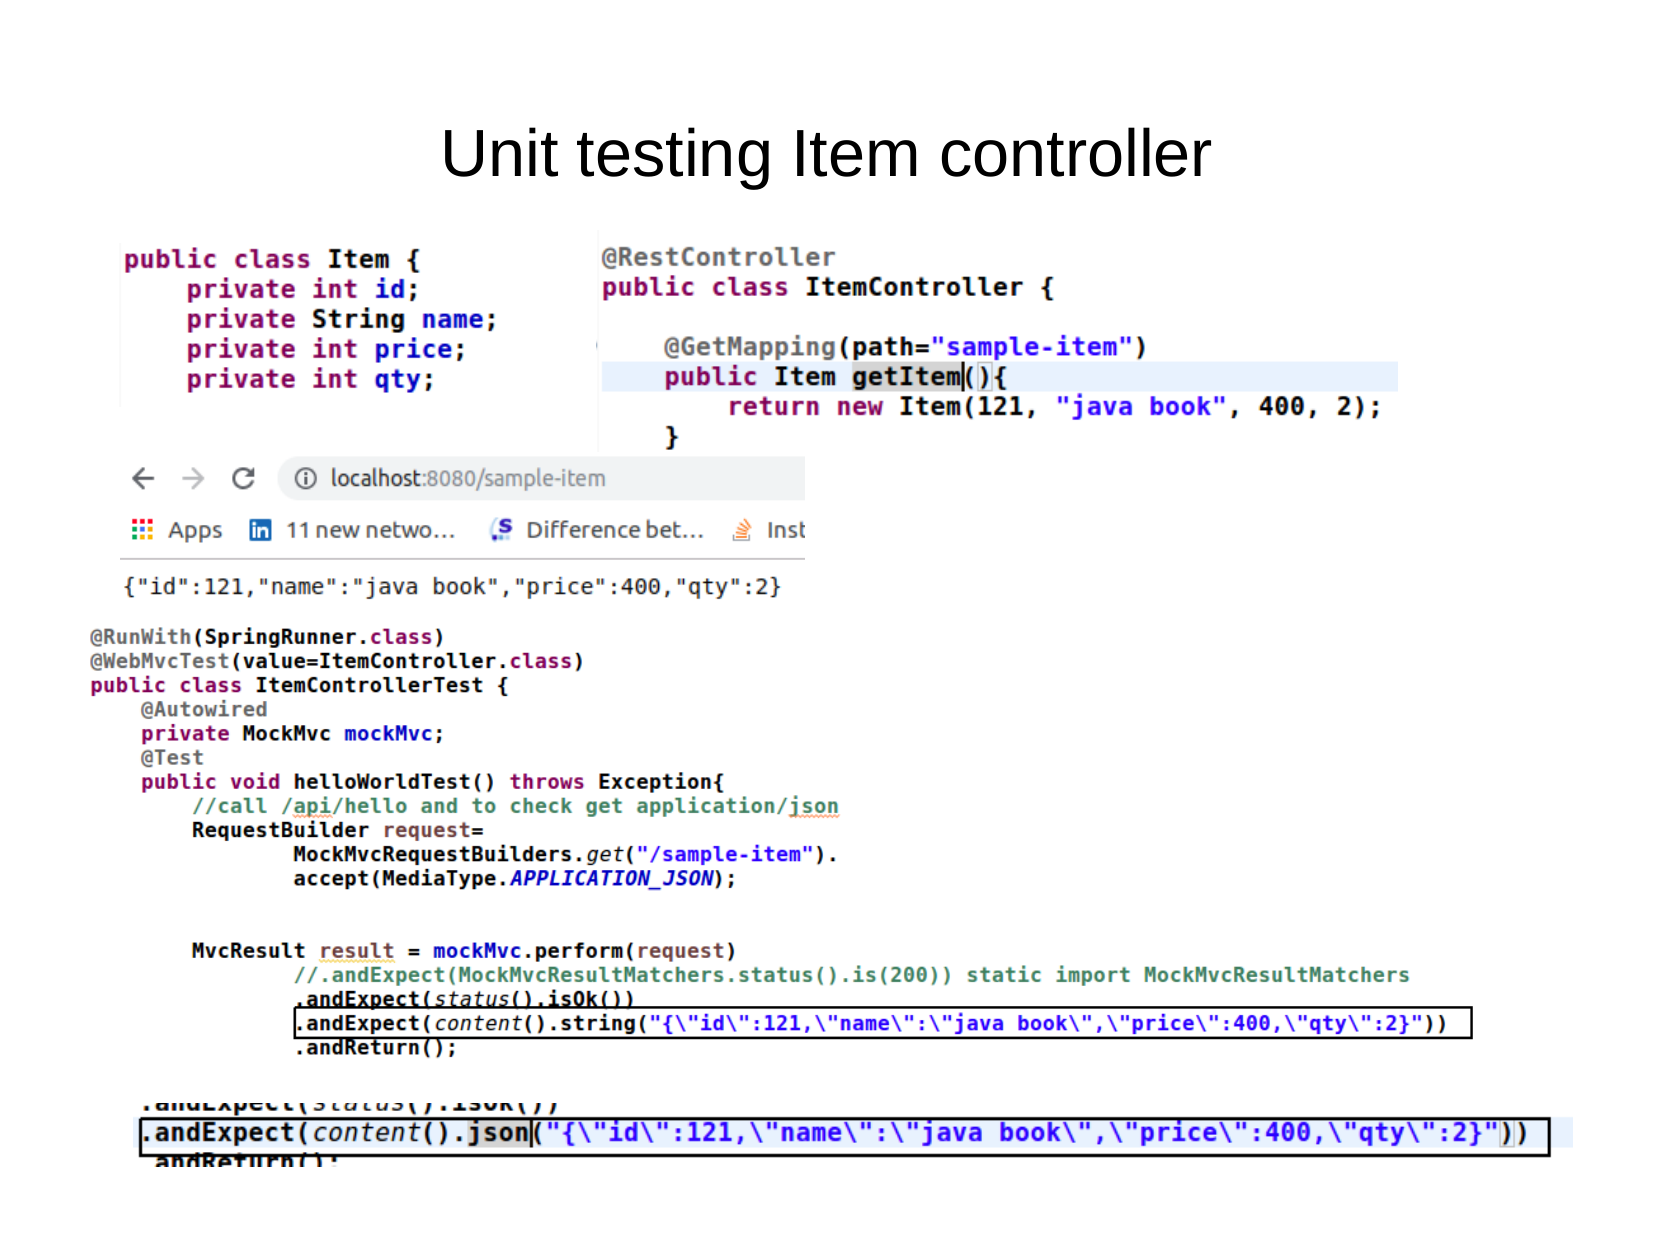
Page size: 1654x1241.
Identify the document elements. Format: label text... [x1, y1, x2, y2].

picture [133, 1103, 1573, 1167]
picture [88, 625, 1506, 1066]
picture [118, 243, 561, 407]
picture [120, 230, 1398, 621]
title Unit testing Item controller [82, 49, 1571, 257]
